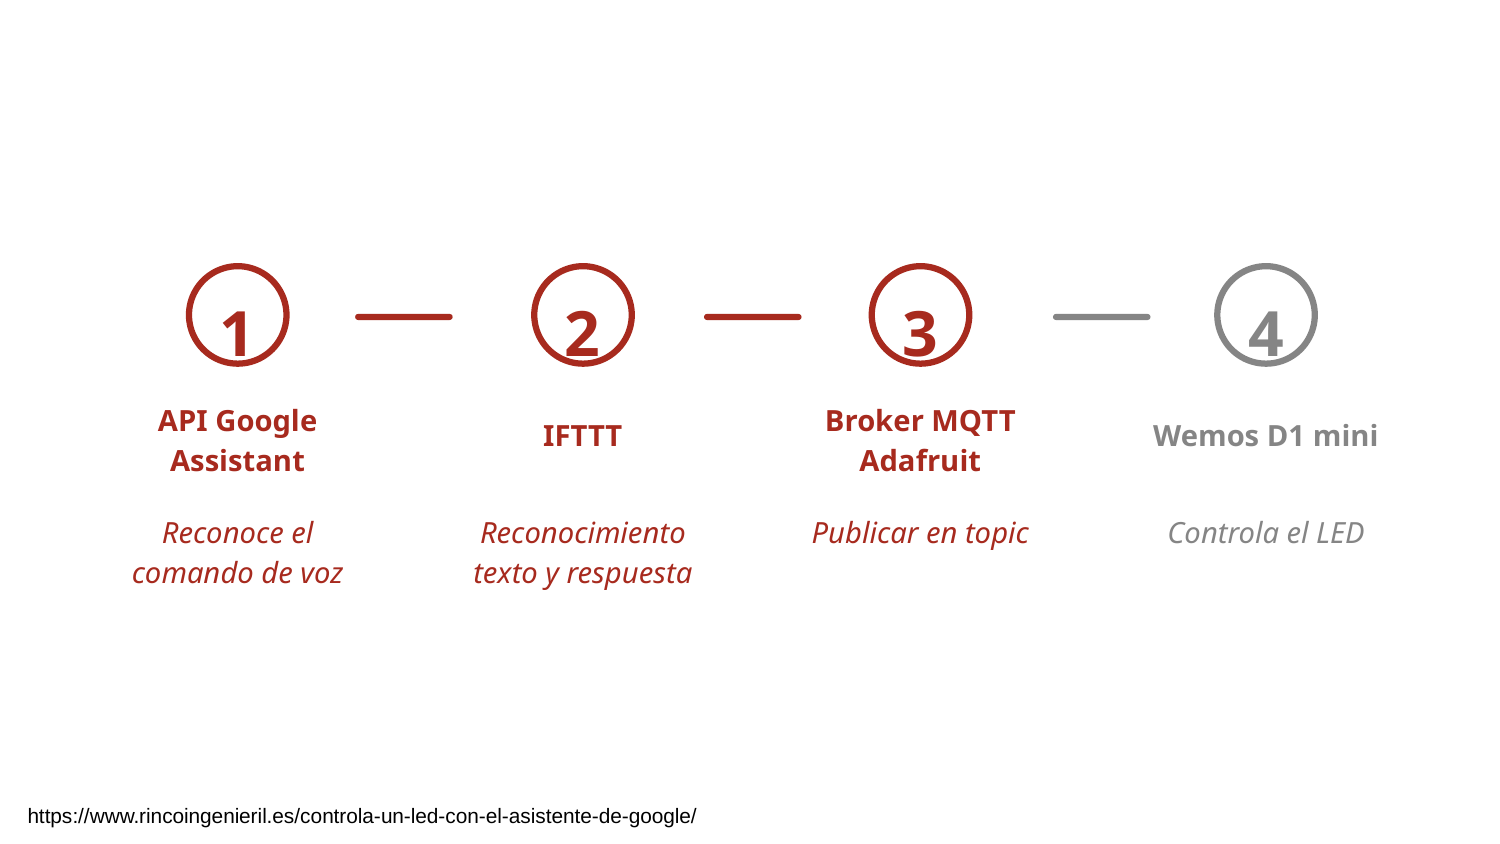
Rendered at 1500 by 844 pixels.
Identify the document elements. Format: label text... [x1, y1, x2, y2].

text_box [355, 313, 453, 321]
text_box 3 [884, 267, 957, 321]
text_box 2 [547, 267, 619, 321]
text_box [704, 313, 802, 321]
text_box API Google Assistant [97, 419, 378, 493]
text_box IFTTT [442, 394, 724, 468]
text_box Wemos D1 mini [1125, 394, 1407, 468]
text_box Publicar en topic [780, 494, 1061, 615]
text_box Controla el LED [1125, 494, 1407, 615]
text_box 4 [1230, 267, 1302, 321]
text_box [1052, 313, 1151, 321]
text_box Broker MQTT Adafruit [780, 419, 1061, 493]
text_box 1 [201, 267, 274, 321]
text_box Reconocimiento texto y respuesta [442, 494, 724, 615]
text_box Reconoce el comando de voz [93, 494, 382, 615]
